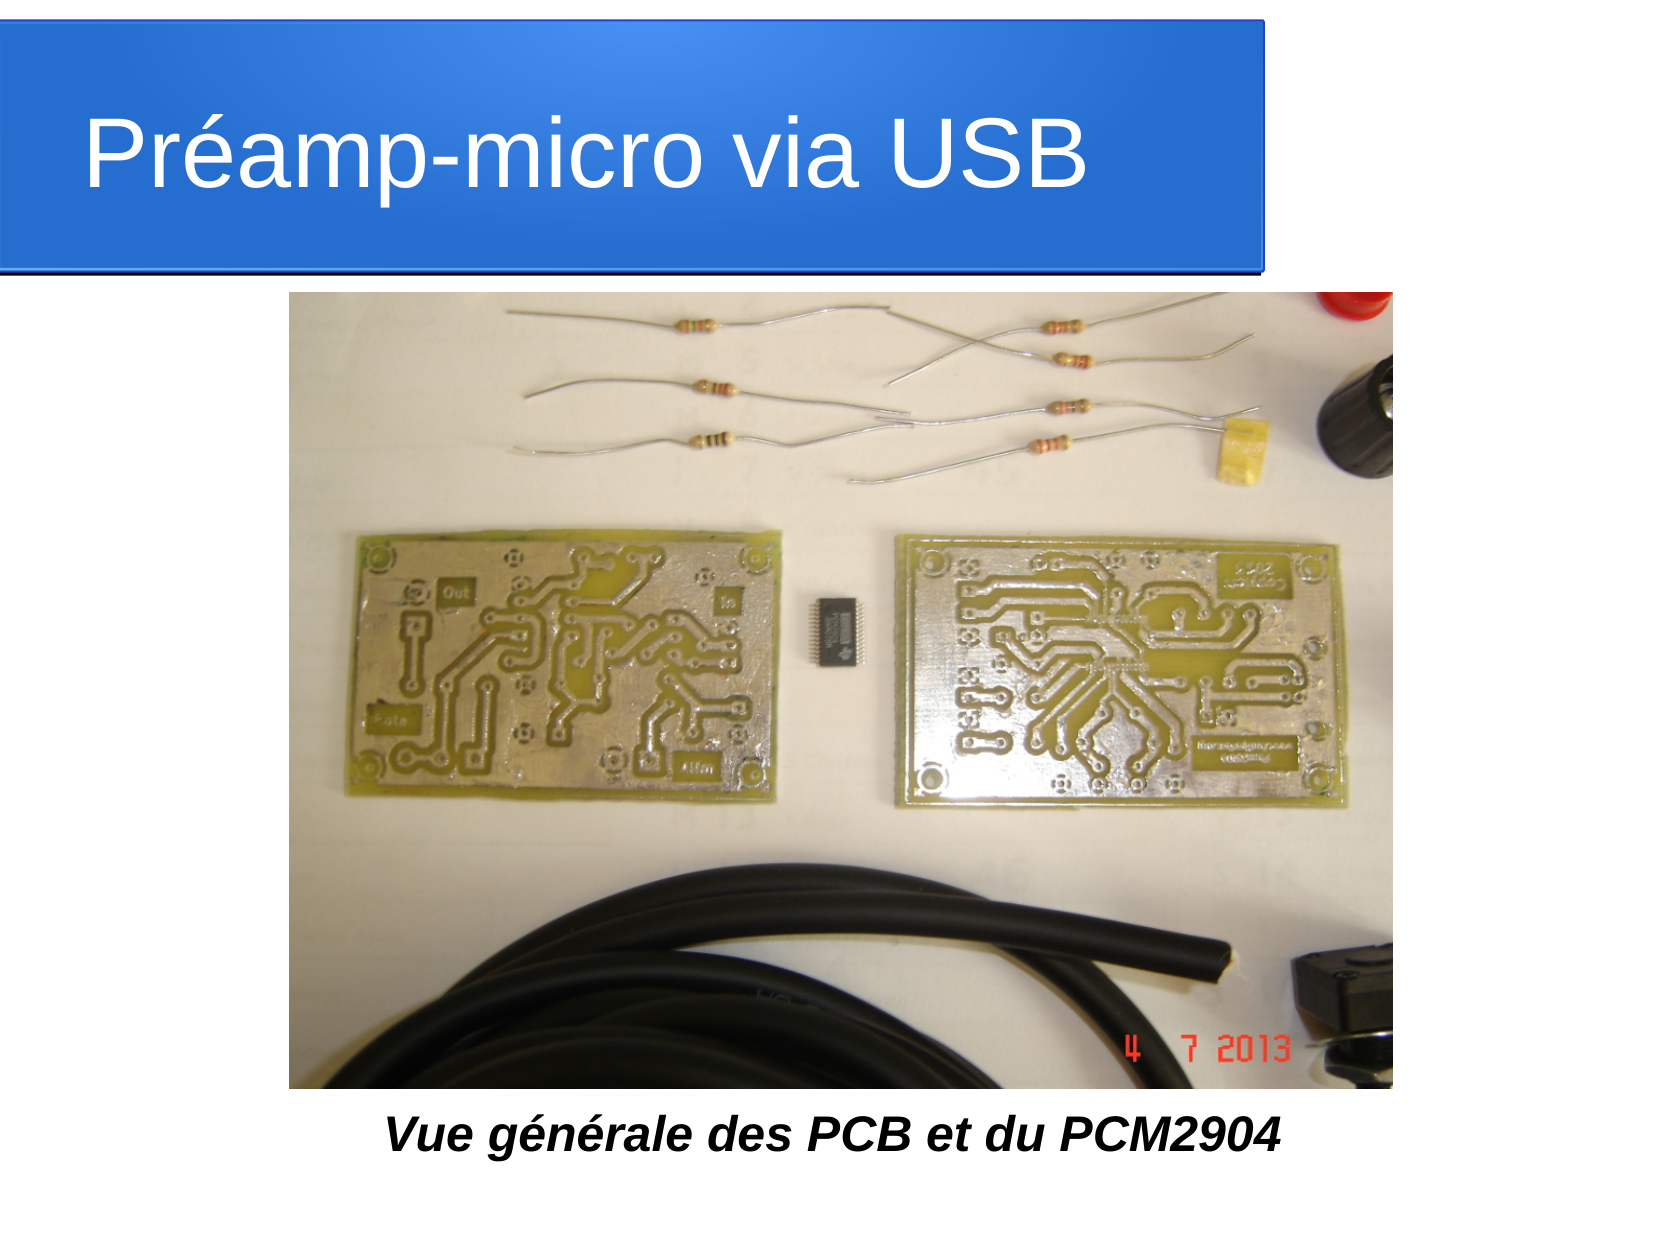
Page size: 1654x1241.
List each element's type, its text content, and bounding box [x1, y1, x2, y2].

title Préamp-micro via USB [82, 49, 1250, 257]
text_box Vue générale des PCB et du PCM2904 [307, 1098, 1359, 1169]
picture [289, 292, 1393, 1089]
